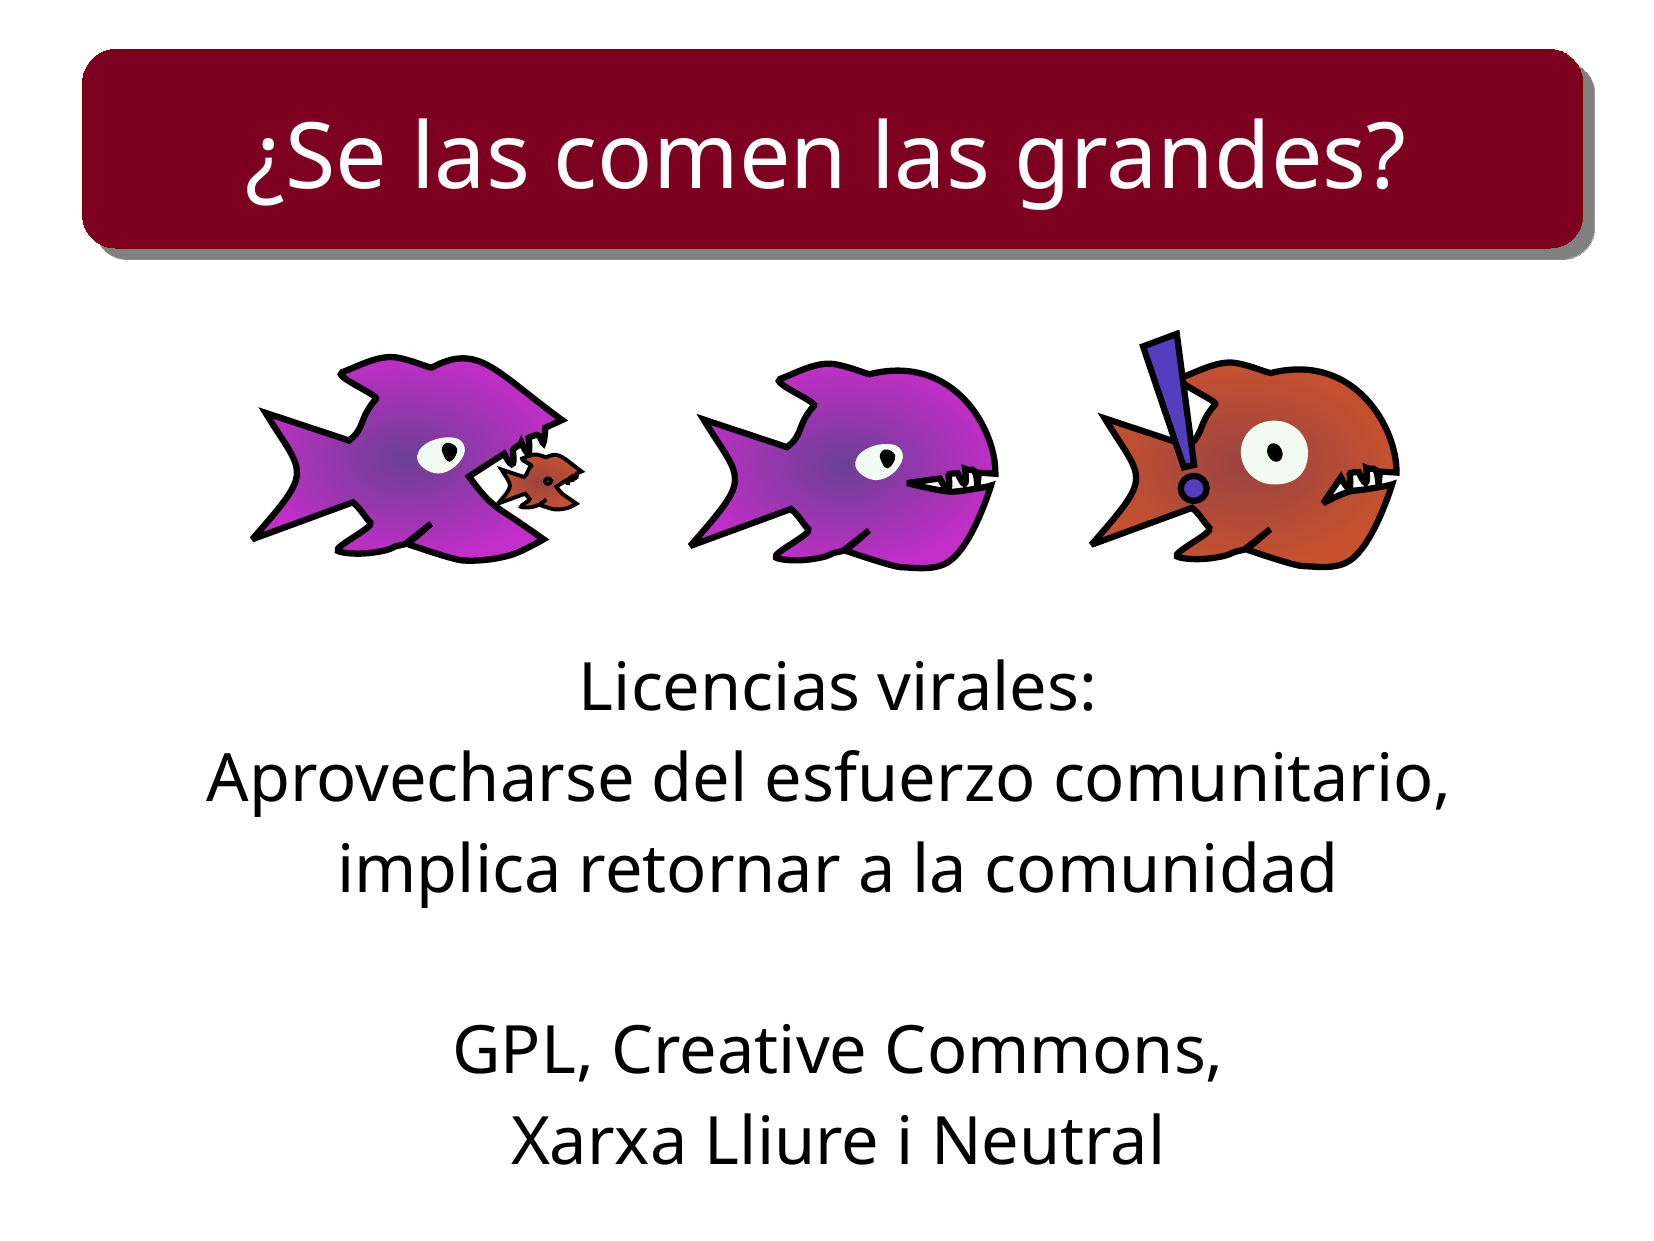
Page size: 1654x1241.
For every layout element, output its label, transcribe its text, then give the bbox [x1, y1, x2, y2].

title ¿Se las comen las grandes? [82, 49, 1571, 257]
text_box Licencias virales: Aprovecharse del esfuerzo comunitario, implica retornar a la comunidad GPL, Creative Commons, Xarxa Lliure i Neutral [82, 631, 1595, 1097]
picture [249, 330, 1400, 572]
